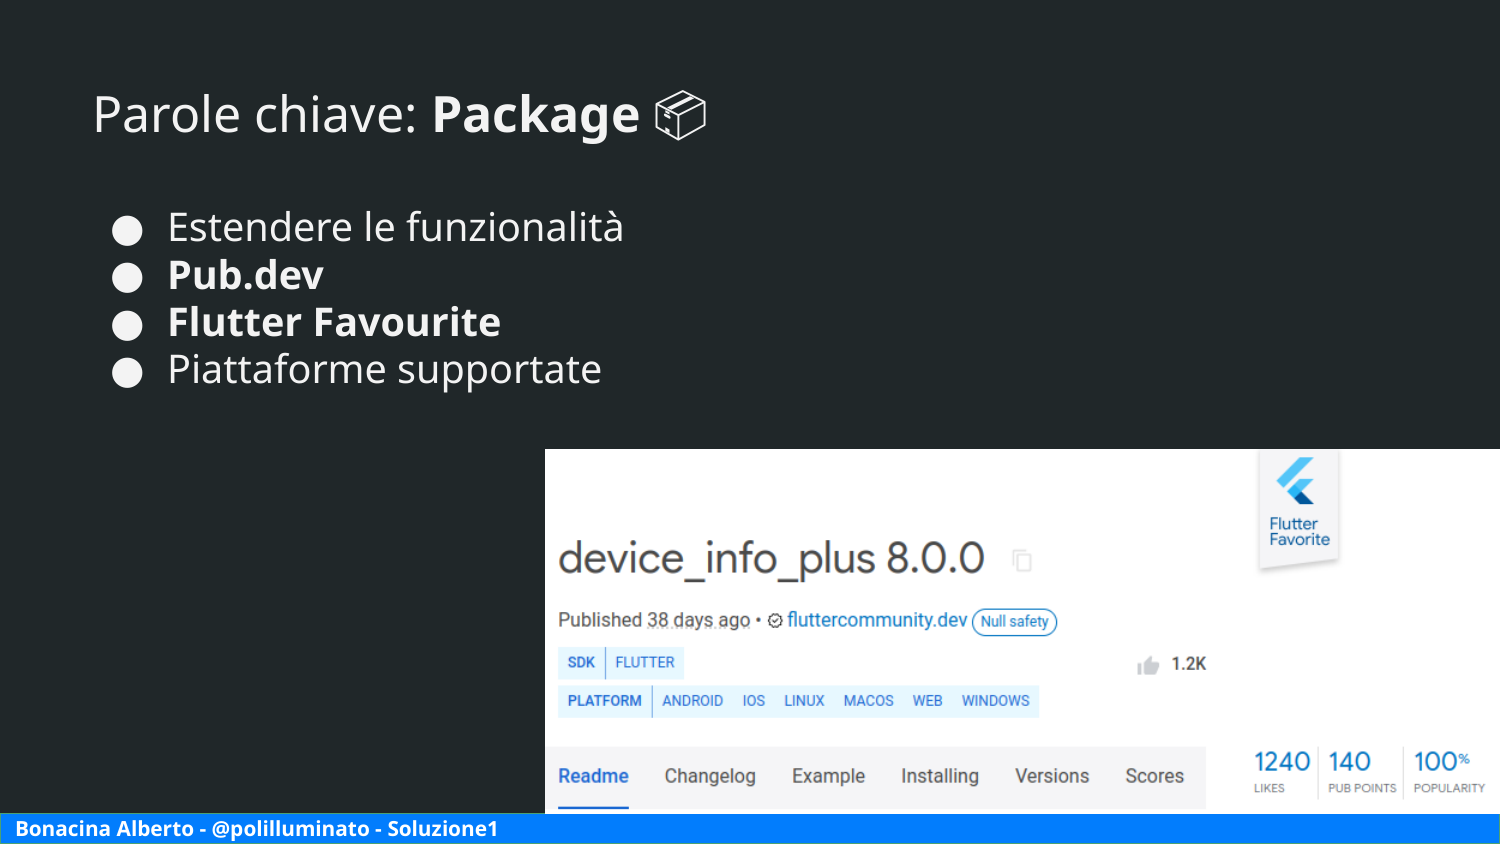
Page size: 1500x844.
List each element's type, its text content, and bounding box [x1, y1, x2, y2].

text_box Parole chiave: Package 📦 [77, 67, 833, 159]
text_box Estendere le funzionalità Pub.dev Flutter Favourite Piattaforme supportate [77, 187, 811, 408]
picture [545, 449, 1500, 814]
text_box Bonacina Alberto - @polilluminato - Soluzione1 [0, 800, 1500, 844]
